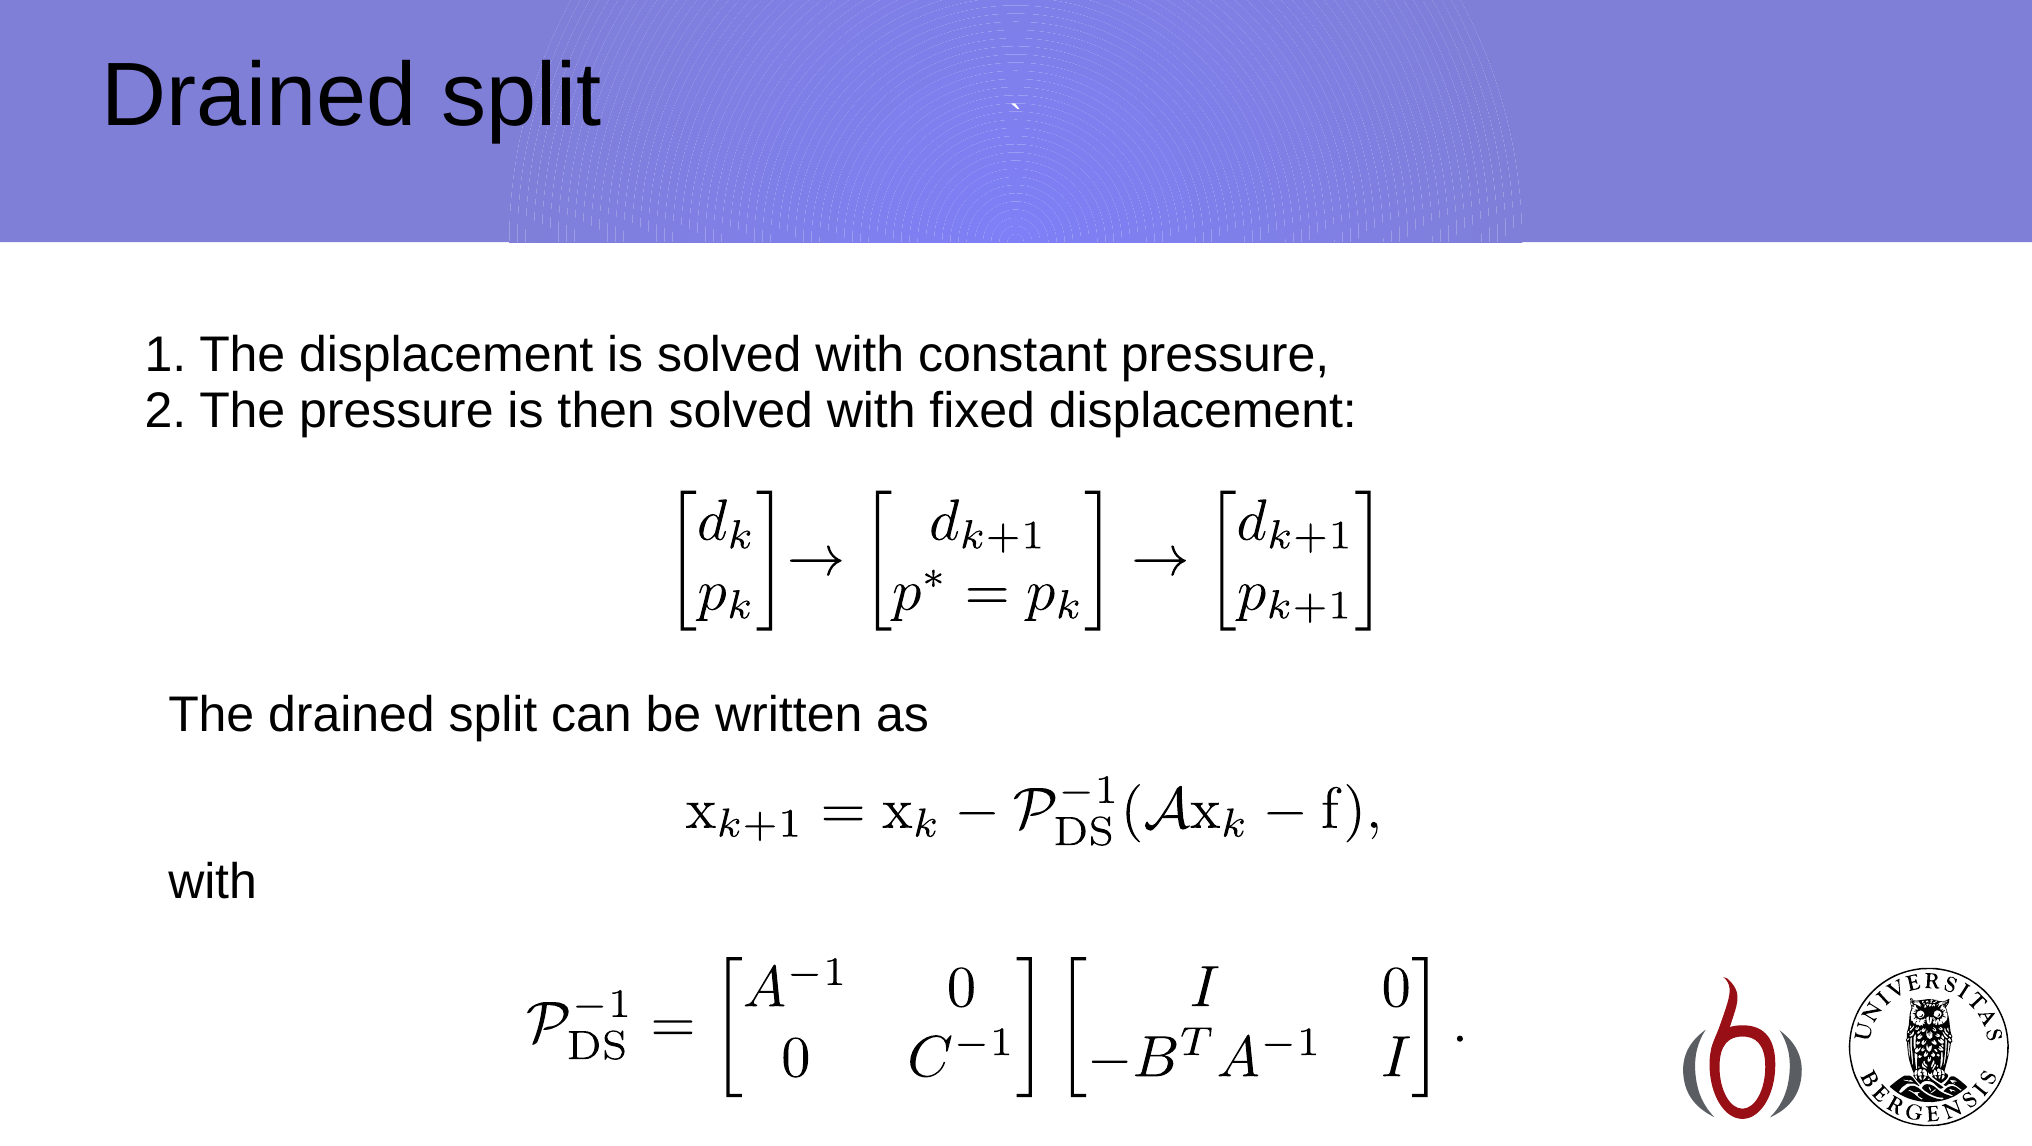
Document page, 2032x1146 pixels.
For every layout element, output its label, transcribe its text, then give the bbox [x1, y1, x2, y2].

text_box The drained split can be written as with [153, 679, 945, 917]
title Drained split [101, 43, 1930, 145]
text_box [685, 775, 1383, 846]
text_box [666, 490, 1386, 631]
text_box 1. The displacement is solved with constant pressure, 2. The pressure is then solved with fixed displacement: [129, 318, 1373, 446]
text_box [526, 957, 1469, 1098]
